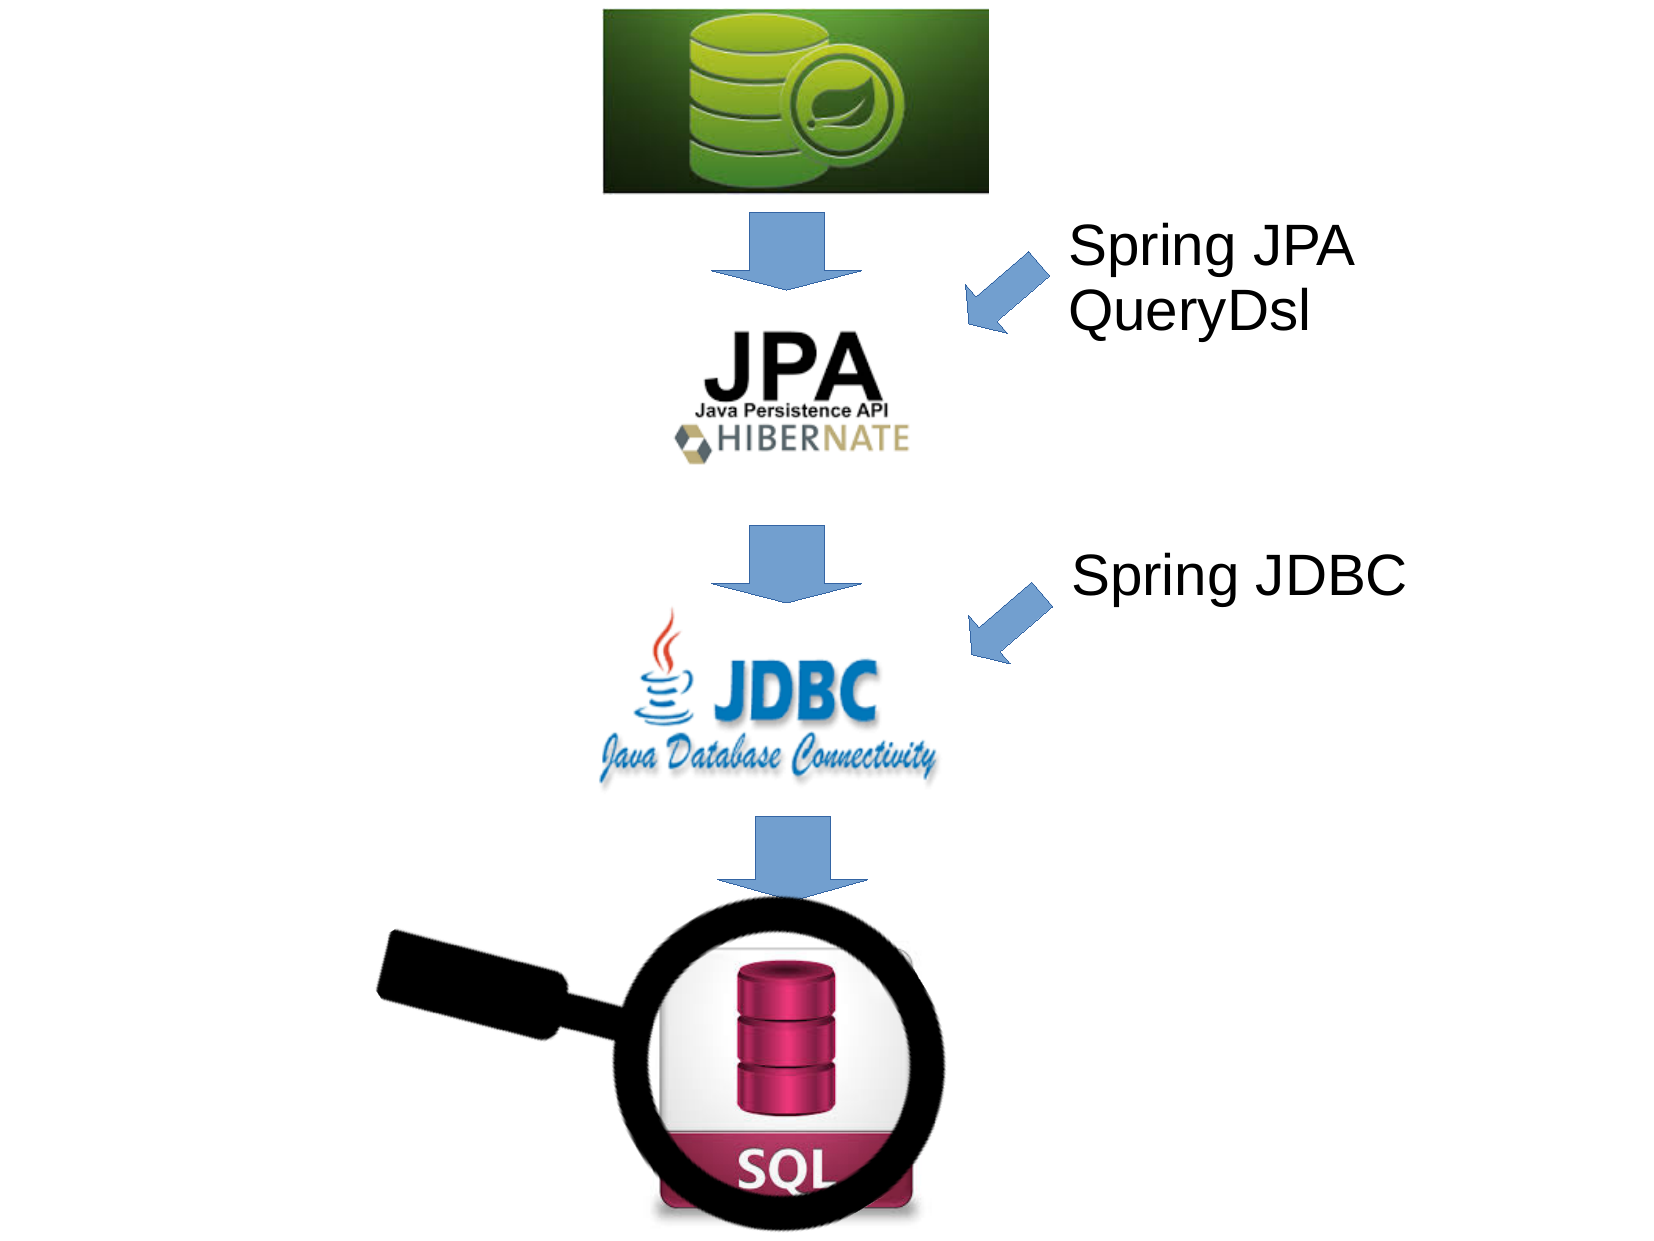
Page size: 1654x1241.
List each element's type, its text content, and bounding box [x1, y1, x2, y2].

text_box Spring JPA QueryDsl [1053, 205, 1371, 351]
picture [666, 325, 922, 466]
text_box [823, 816, 831, 830]
picture [353, 600, 1006, 1241]
picture [602, 8, 989, 195]
text_box [965, 251, 1050, 334]
text_box [711, 212, 862, 291]
text_box Spring JDBC [1056, 535, 1424, 616]
text_box [711, 525, 862, 603]
text_box [968, 582, 1053, 664]
